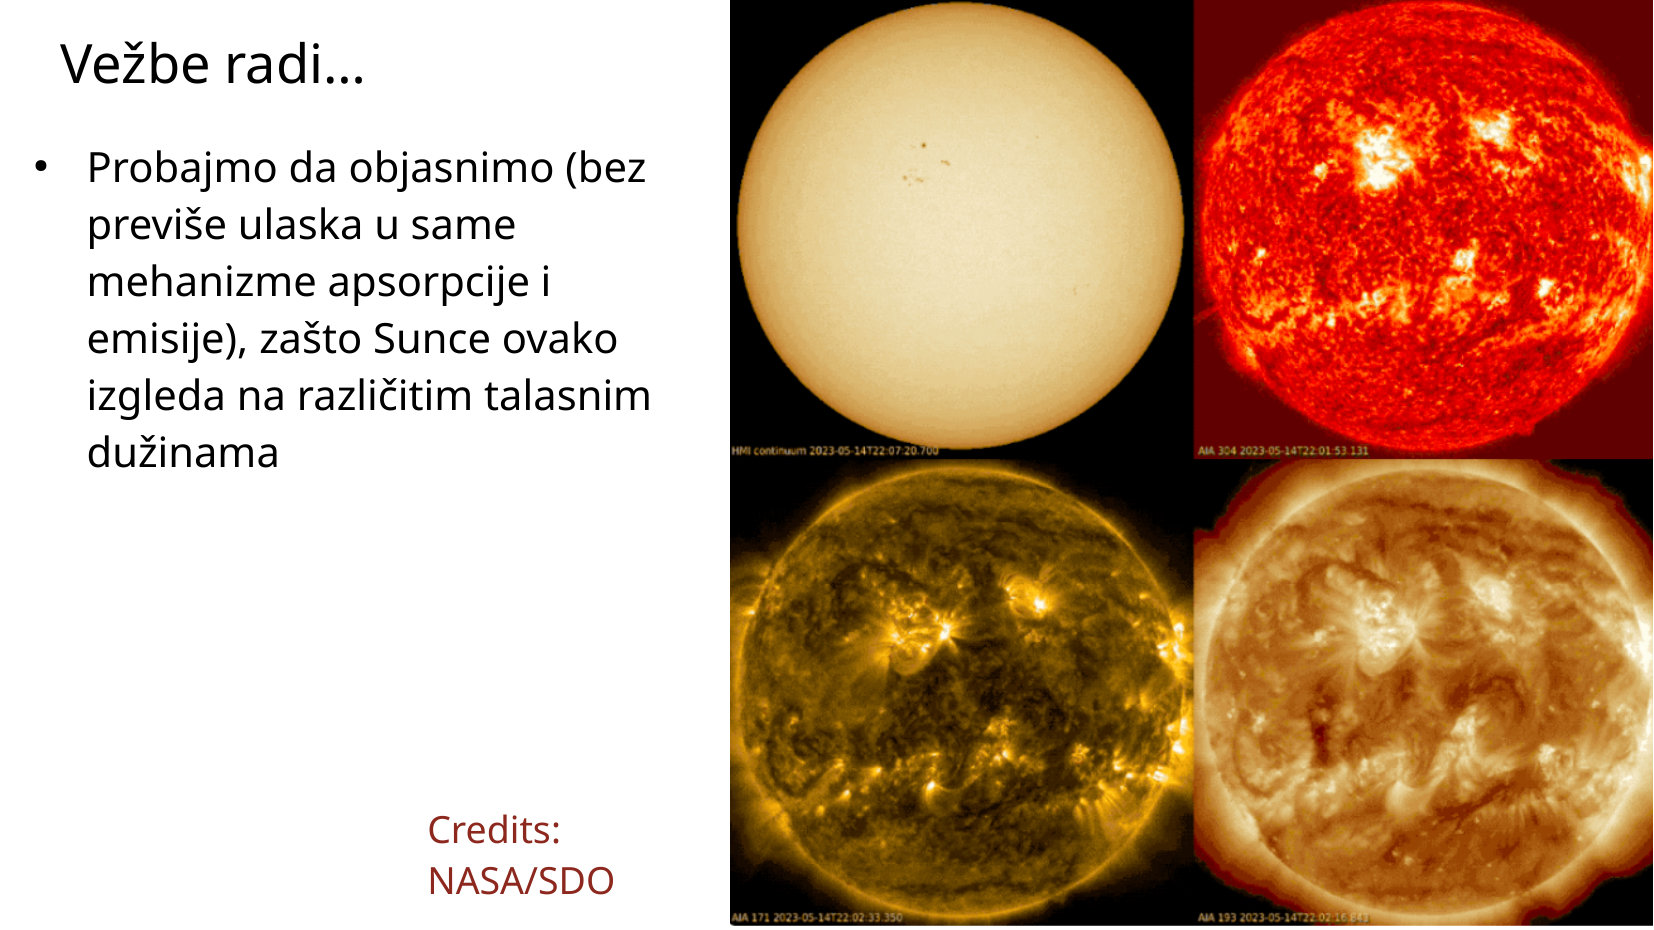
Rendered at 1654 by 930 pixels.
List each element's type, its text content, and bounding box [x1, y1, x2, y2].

title Vežbe radi… [59, 13, 730, 113]
picture [730, 0, 1653, 930]
list Probajmo da objasnimo (bez previše ulaska u same mehanizme apsorpcije i emisije), zašto Sunce ovako izgleda na različitim talasnim dužinama [15, 138, 676, 868]
text_box Credits: NASA/SDO [412, 796, 713, 901]
